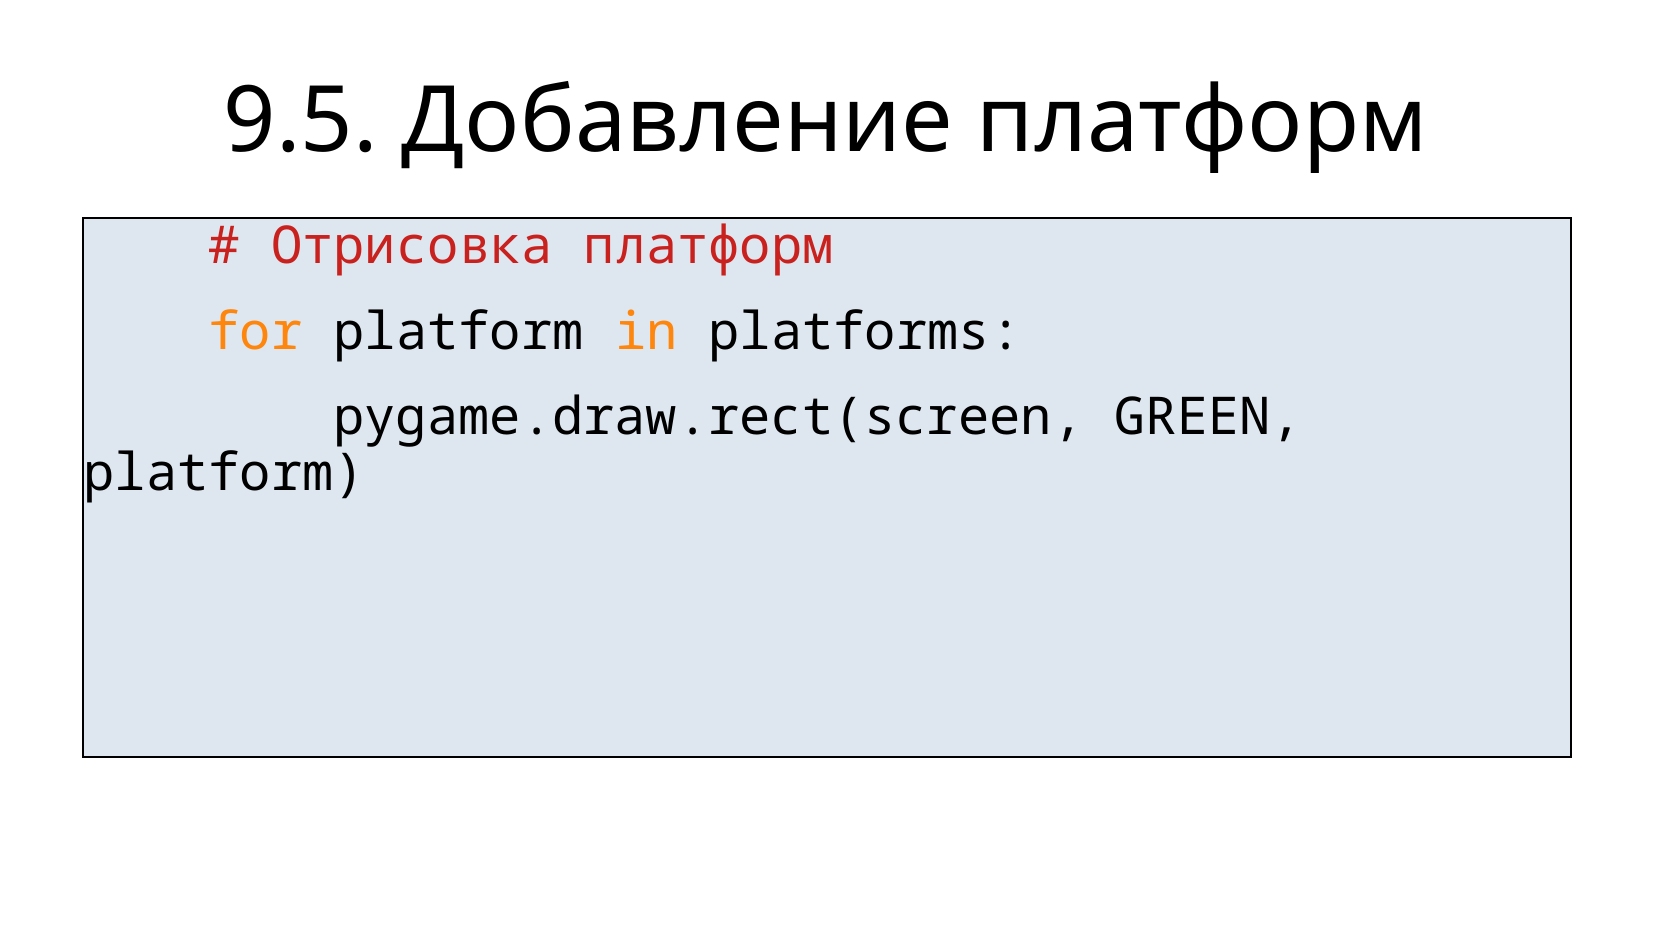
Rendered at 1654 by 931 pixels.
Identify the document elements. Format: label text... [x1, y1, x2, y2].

list # Отрисовка платформ for platform in platforms: pygame.draw.rect(screen, GREEN, platform) [82, 217, 1571, 757]
title 9.5. Добавление платформ [82, 37, 1571, 193]
